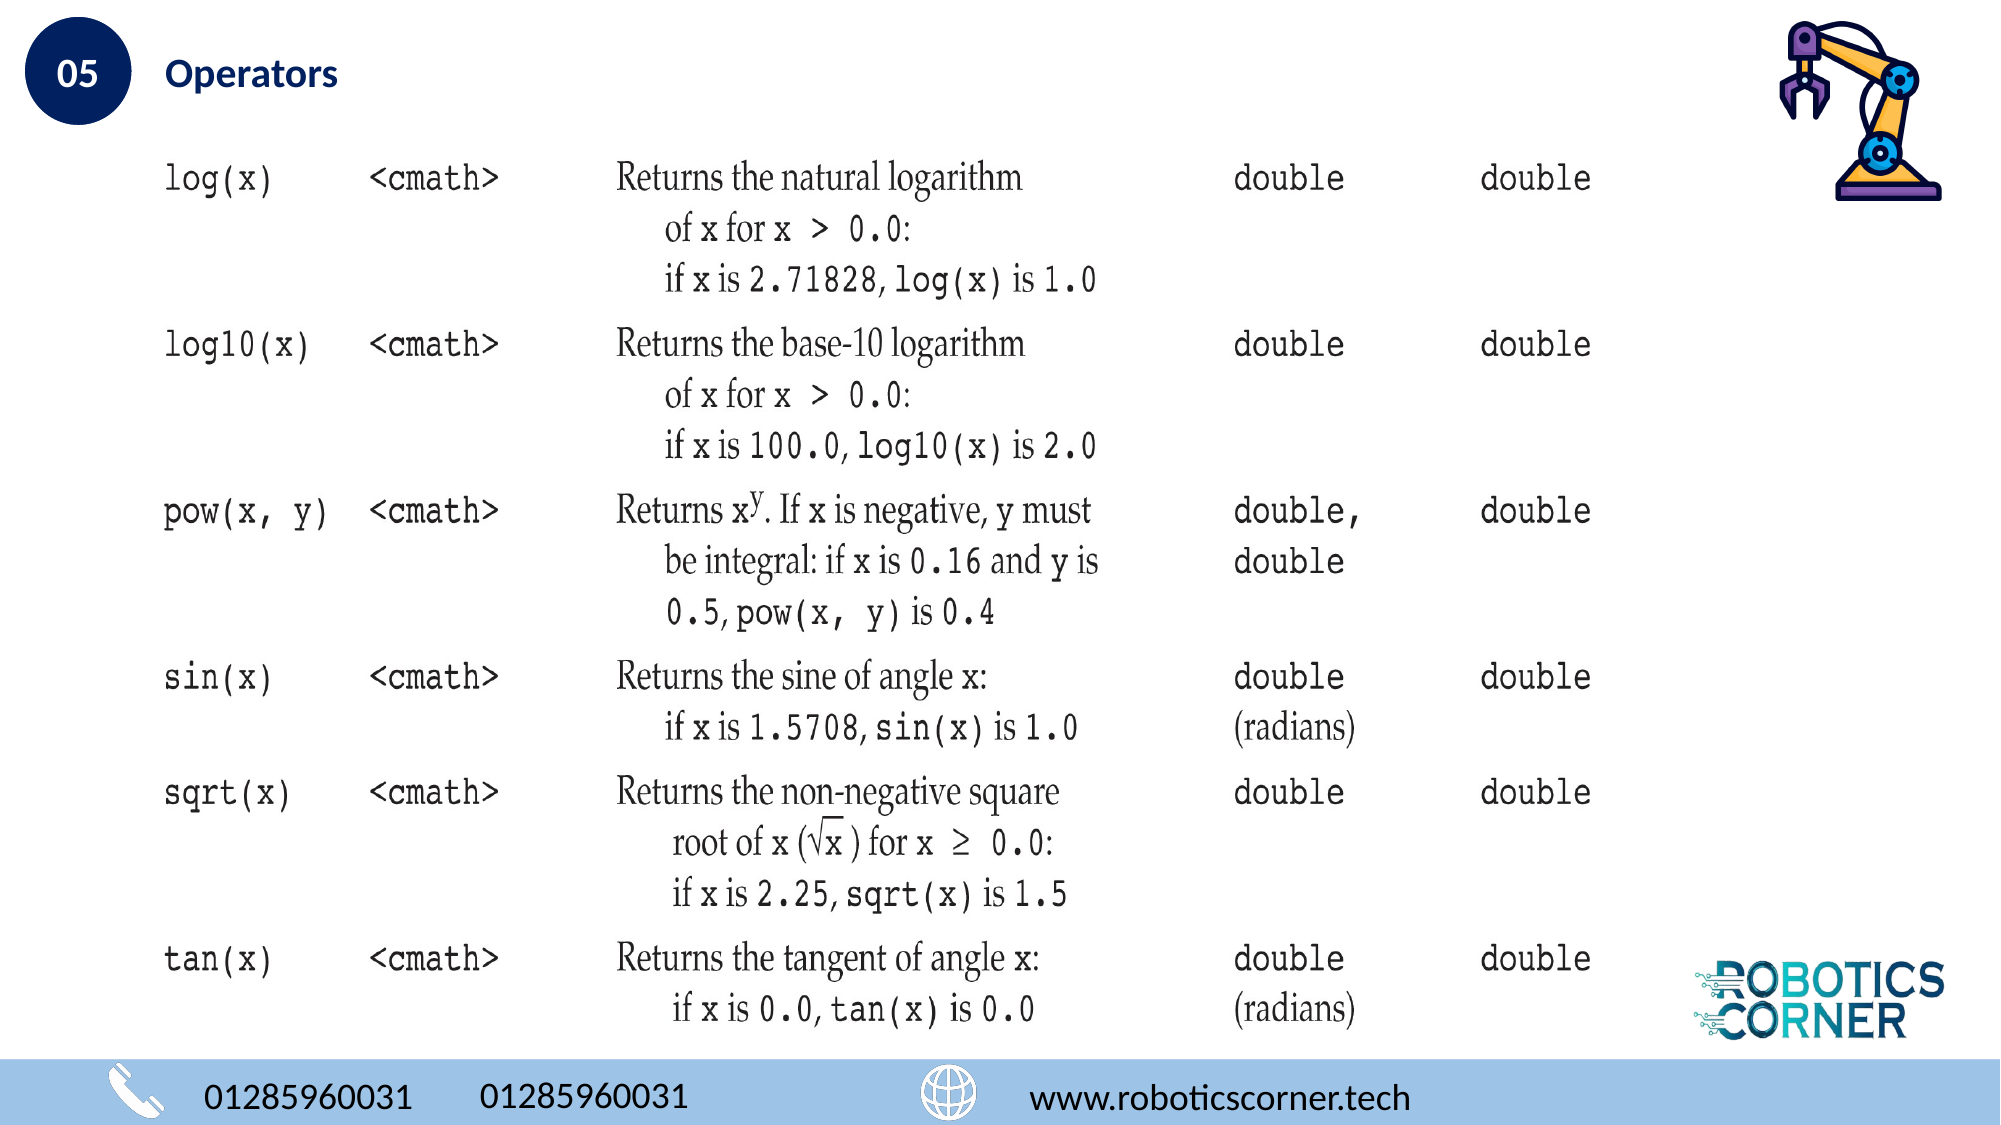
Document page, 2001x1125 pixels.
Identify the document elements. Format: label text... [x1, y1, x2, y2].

picture [1680, 859, 1953, 1059]
text_box 01285960031 [465, 1063, 811, 1124]
picture [103, 1057, 170, 1124]
text_box [0, 1059, 915, 1125]
text_box [981, 1059, 2000, 1125]
picture [164, 159, 1590, 1030]
picture [1771, 21, 1950, 201]
text_box 01285960031 [189, 1064, 495, 1125]
picture [915, 1059, 981, 1125]
text_box 05 [22, 14, 134, 128]
text_box www.roboticscorner.tech [1014, 1065, 1531, 1125]
text_box Operators [150, 38, 697, 103]
